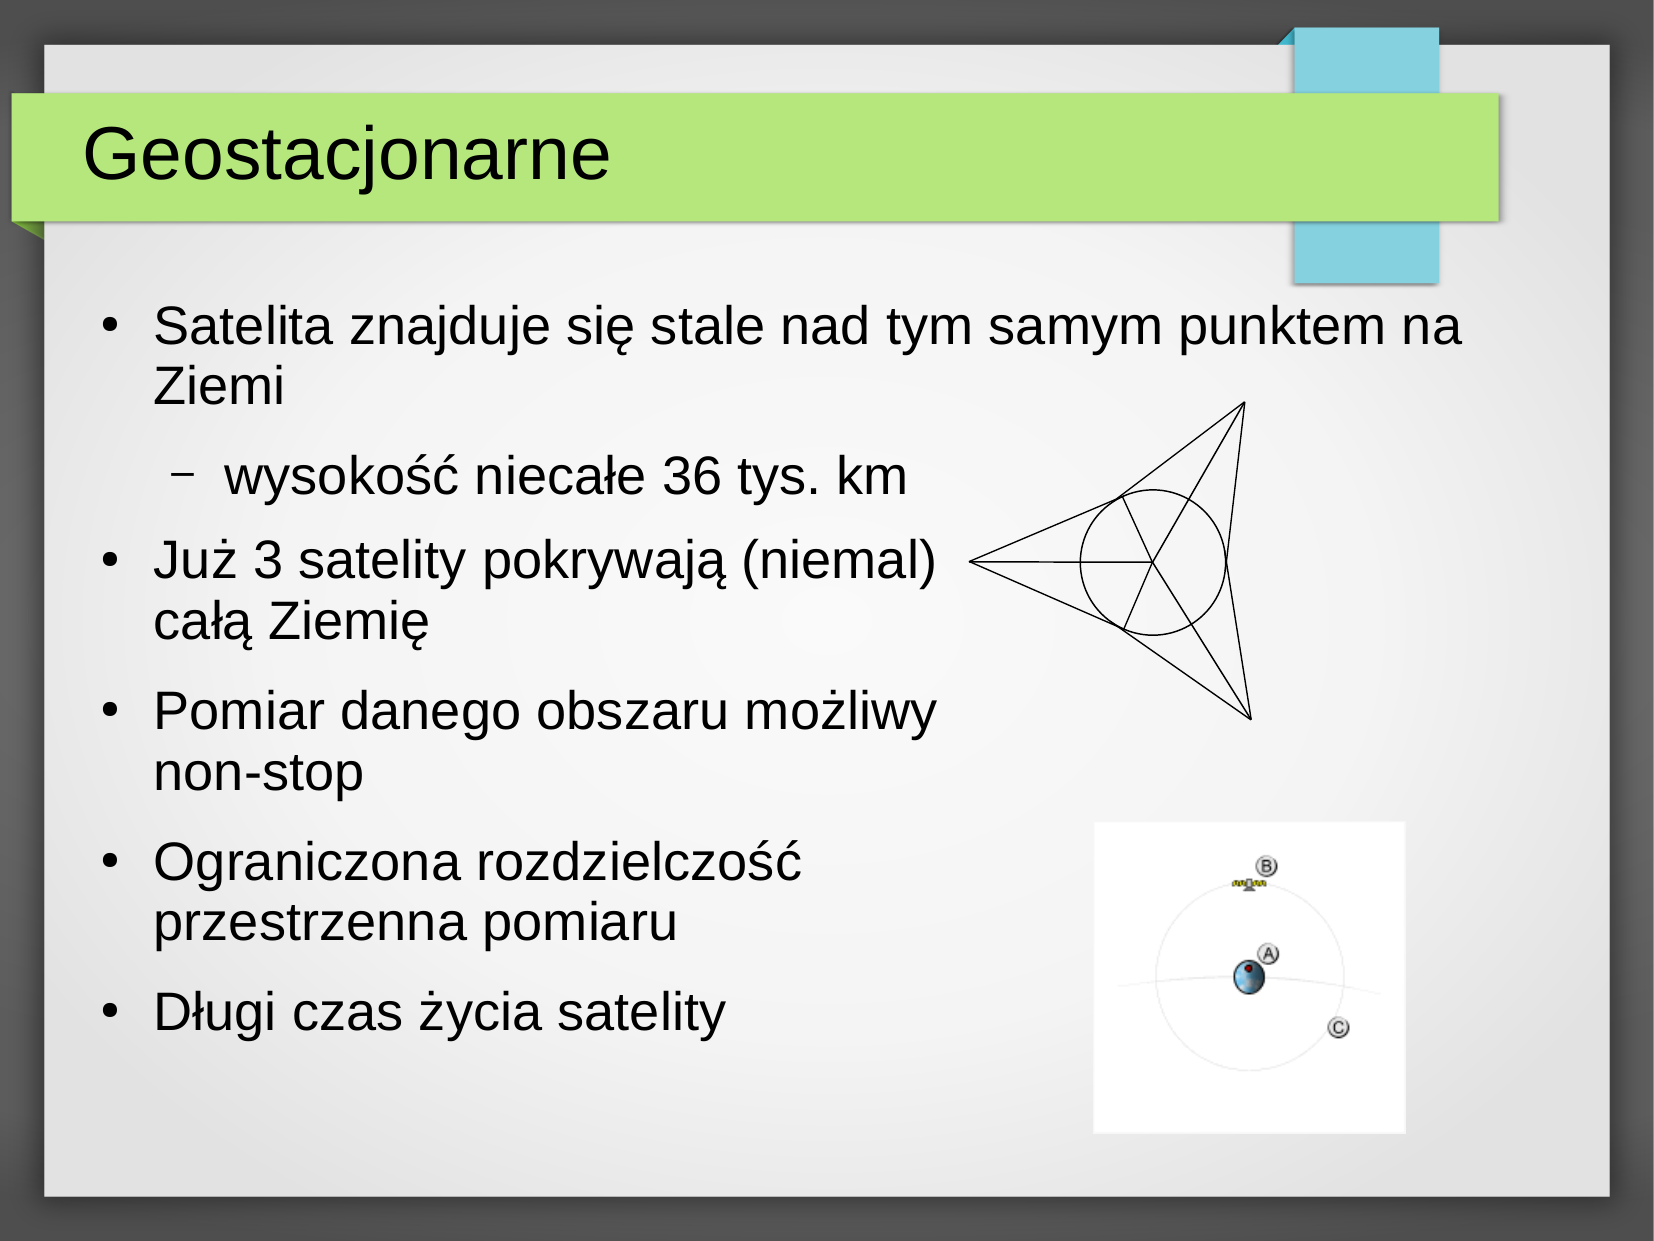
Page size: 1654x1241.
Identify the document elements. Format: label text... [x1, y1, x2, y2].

title Geostacjonarne [82, 69, 1347, 238]
list Satelita znajduje się stale nad tym samym punktem na Ziemi wysokość niecałe 36 tys. km Już 3 satelity pokrywają (niemal) całą Ziemię Pomiar danego obszaru możliwy non-stop Ograniczona rozdzielczość przestrzenna pomiaru Długi czas życia satelity [82, 295, 1571, 1193]
picture [0, 0, 1654, 1241]
